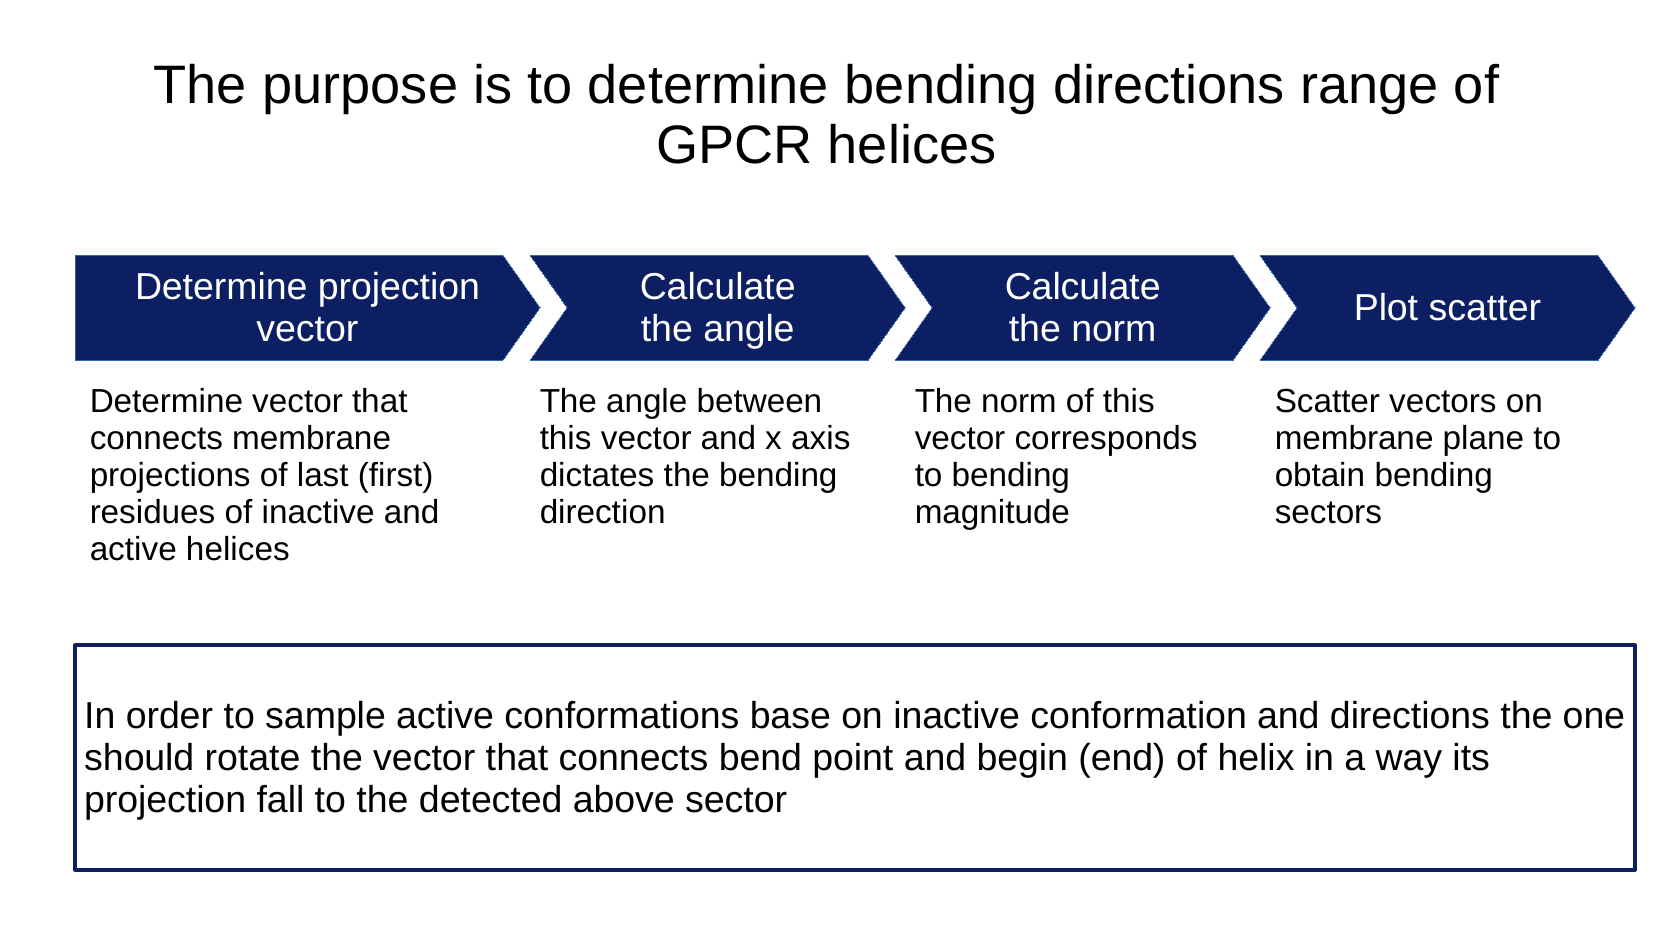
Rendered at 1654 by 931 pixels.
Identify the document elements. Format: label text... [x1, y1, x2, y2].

text_box Calculate the norm [895, 255, 1271, 361]
text_box Determine vector that connects membrane projections of last (first) residues of inactive and active helices [75, 375, 496, 547]
text_box In order to sample active conformations base on inactive conformation and directions the one should rotate the vector that connects bend point and begin (end) of helix in a way its projection fall to the detected above sector [75, 645, 1636, 871]
text_box The norm of this vector corresponds to bending magnitude [900, 375, 1231, 516]
text_box Plot scatter [1260, 255, 1636, 361]
text_box Determine projection vector [75, 255, 541, 361]
text_box Calculate the angle [530, 255, 906, 361]
text_box The angle between this vector and x axis dictates the bending direction [525, 375, 871, 516]
text_box Scatter vectors on membrane plane to obtain bending sectors [1260, 375, 1591, 516]
title The purpose is to determine bending directions range of GPCR helices [82, 37, 1571, 193]
